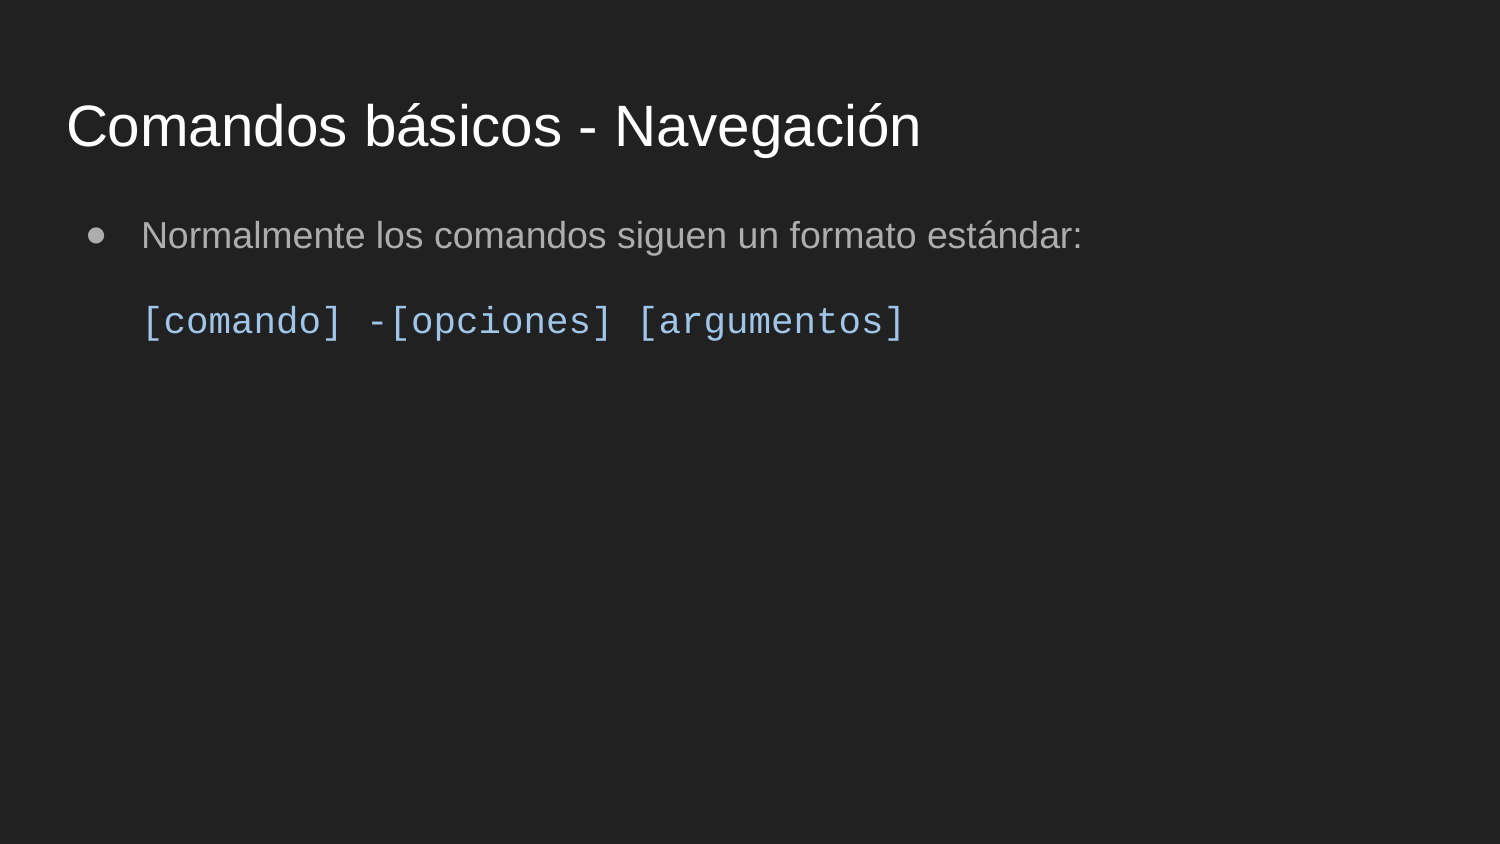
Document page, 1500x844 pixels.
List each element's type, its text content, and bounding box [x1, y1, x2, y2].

title Comandos básicos - Navegación [51, 72, 1449, 167]
list Normalmente los comandos siguen un formato estándar: [comando] -[opciones] [argumentos] [51, 189, 1449, 750]
